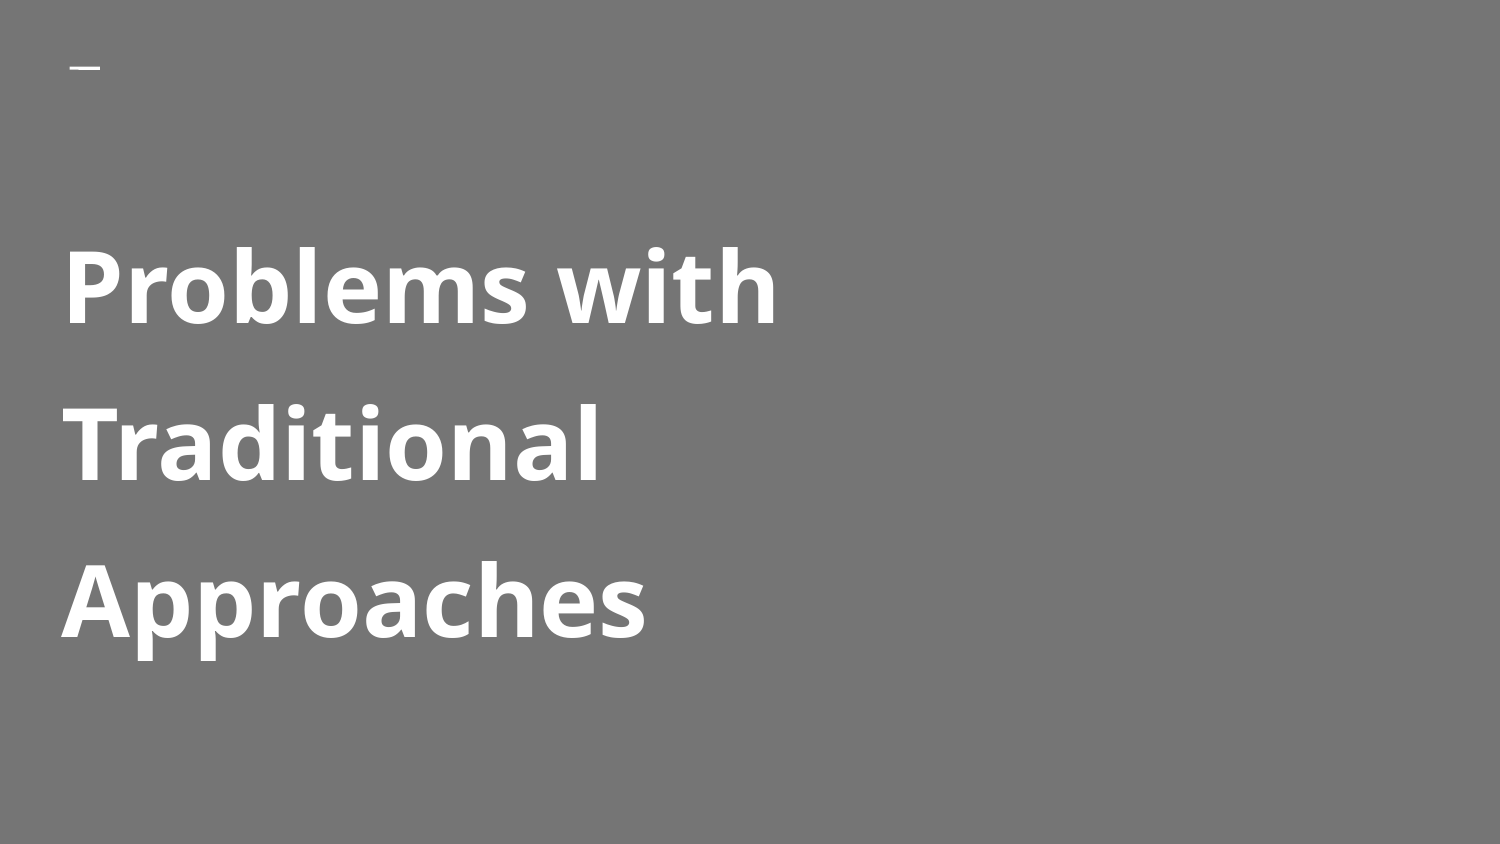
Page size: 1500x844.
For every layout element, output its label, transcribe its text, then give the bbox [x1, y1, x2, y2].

title Problems with Traditional Approaches [46, 116, 1071, 746]
